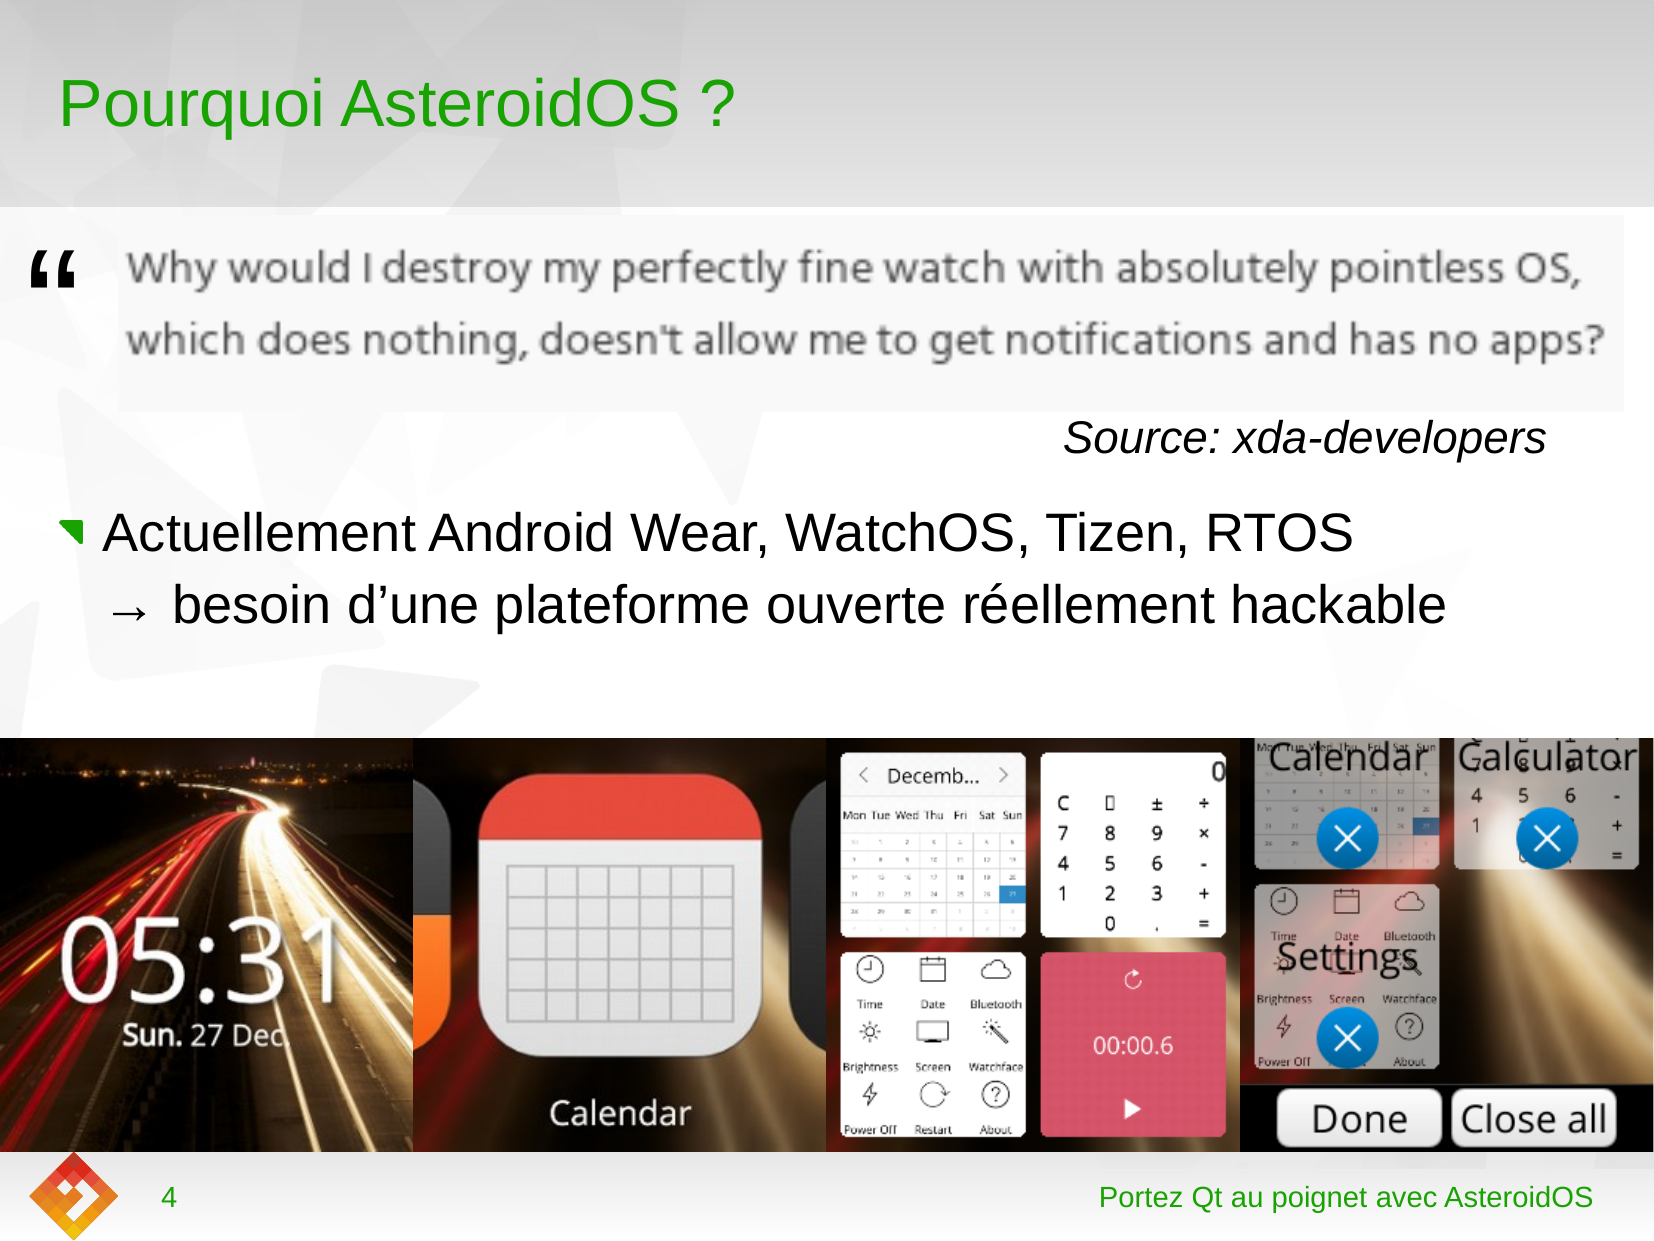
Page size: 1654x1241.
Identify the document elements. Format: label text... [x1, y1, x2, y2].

title Pourquoi AsteroidOS ? [59, 29, 1595, 178]
picture [0, 0, 1654, 1169]
text_box Source: xda-developers [1062, 411, 1565, 473]
text_box “ [11, 206, 148, 408]
text_box Actuellement Android Wear, WatchOS, Tizen, RTOS → besoin d’une plateforme ouverte réellement hackable [59, 501, 1625, 738]
